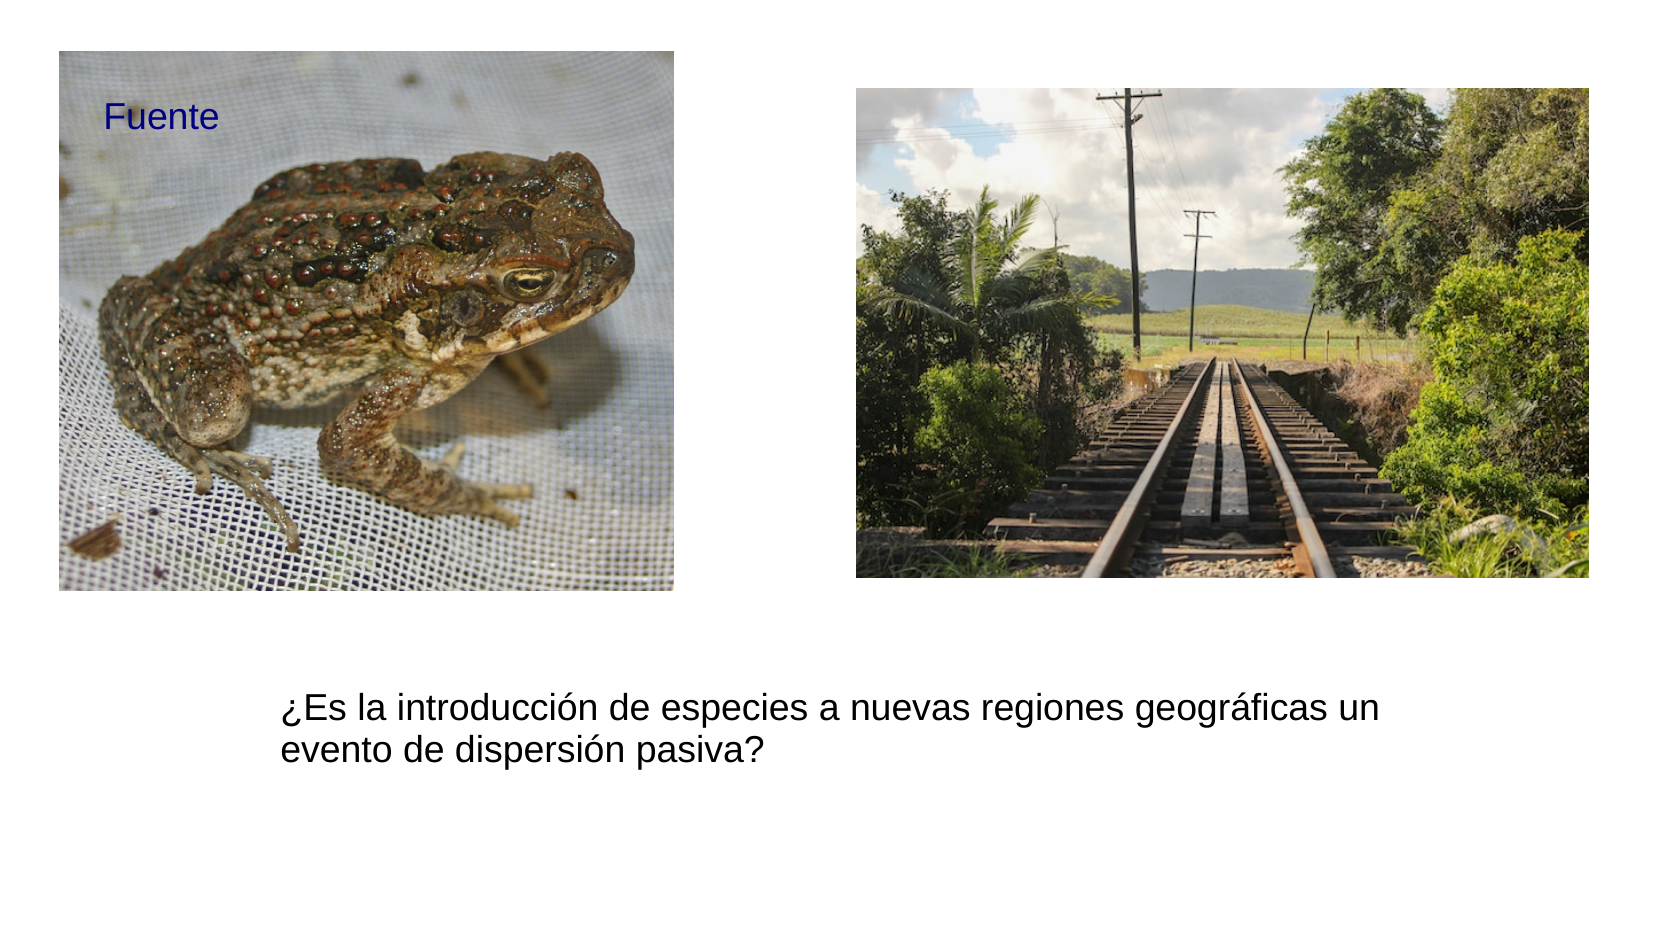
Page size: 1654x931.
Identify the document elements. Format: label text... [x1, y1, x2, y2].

text_box ¿Es la introducción de especies a nuevas regiones geográficas un evento de dispersión pasiva? [265, 679, 1447, 778]
text_box Fuente [88, 88, 266, 146]
picture [59, 51, 674, 591]
picture [856, 88, 1589, 578]
